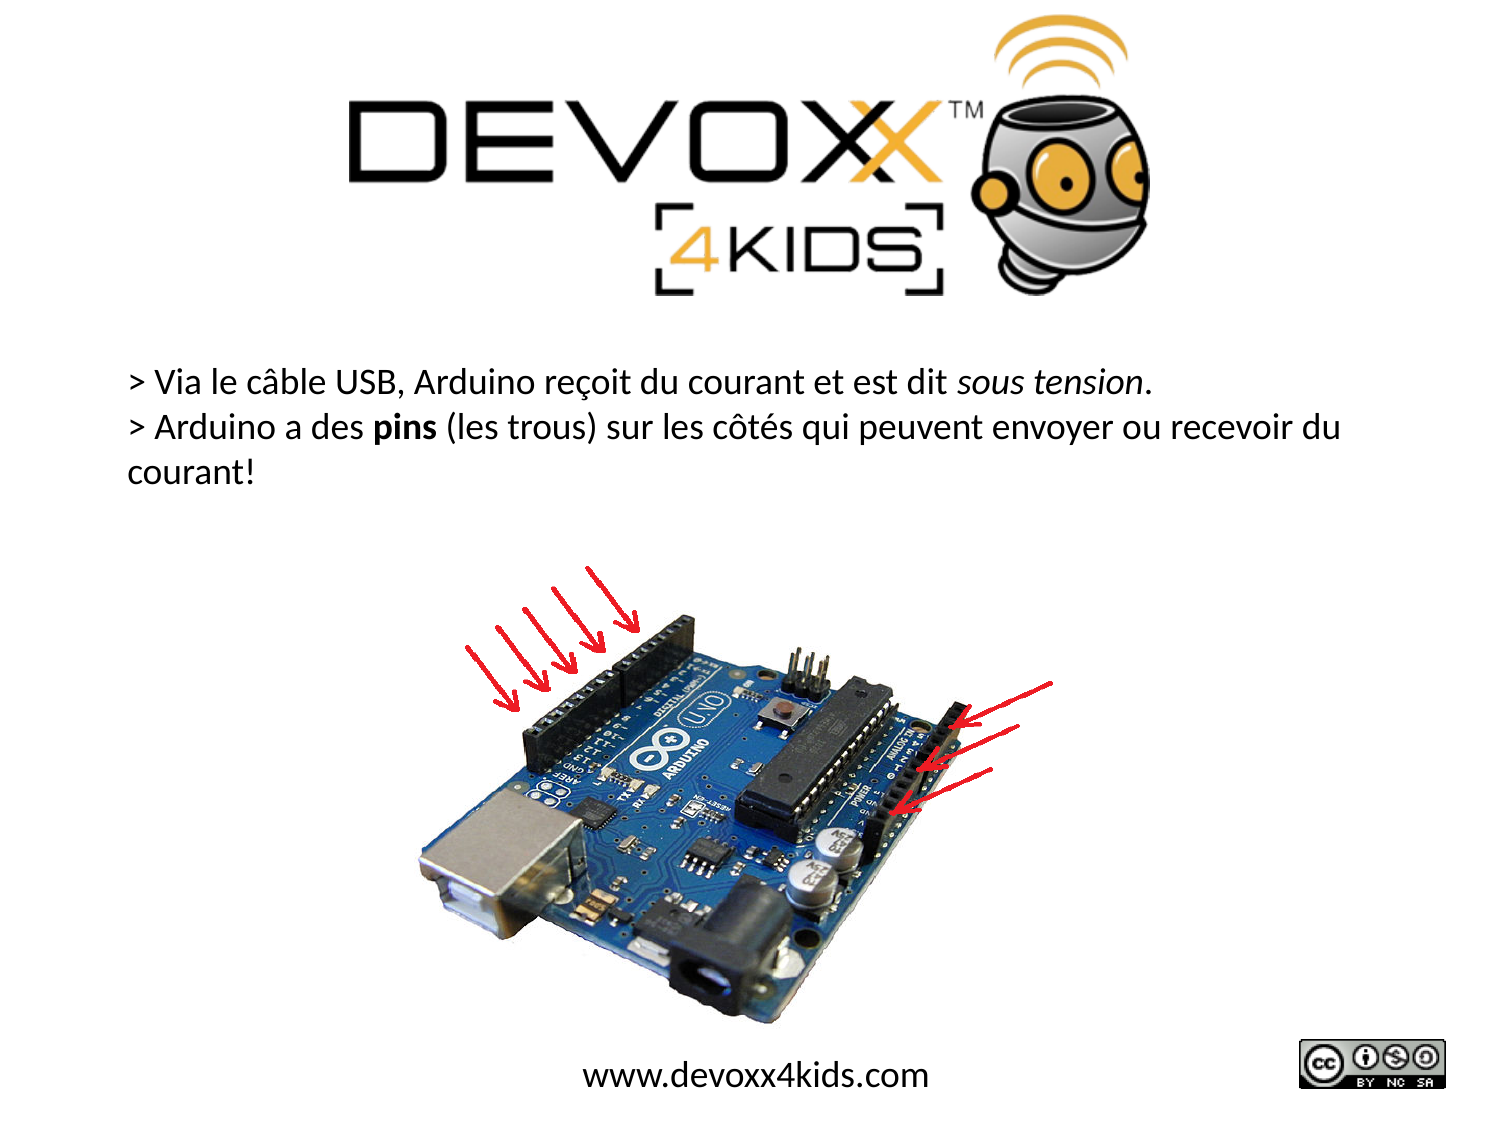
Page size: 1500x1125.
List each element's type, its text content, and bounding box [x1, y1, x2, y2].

picture [349, 14, 1150, 296]
title > Via le câble USB, Arduino reçoit du courant et est dit sous tension. > Arduino a des pins (les trous) sur les côtés qui peuvent envoyer ou recevoir du courant! [112, 349, 1388, 591]
picture [1299, 1039, 1446, 1089]
picture [401, 559, 1075, 1052]
